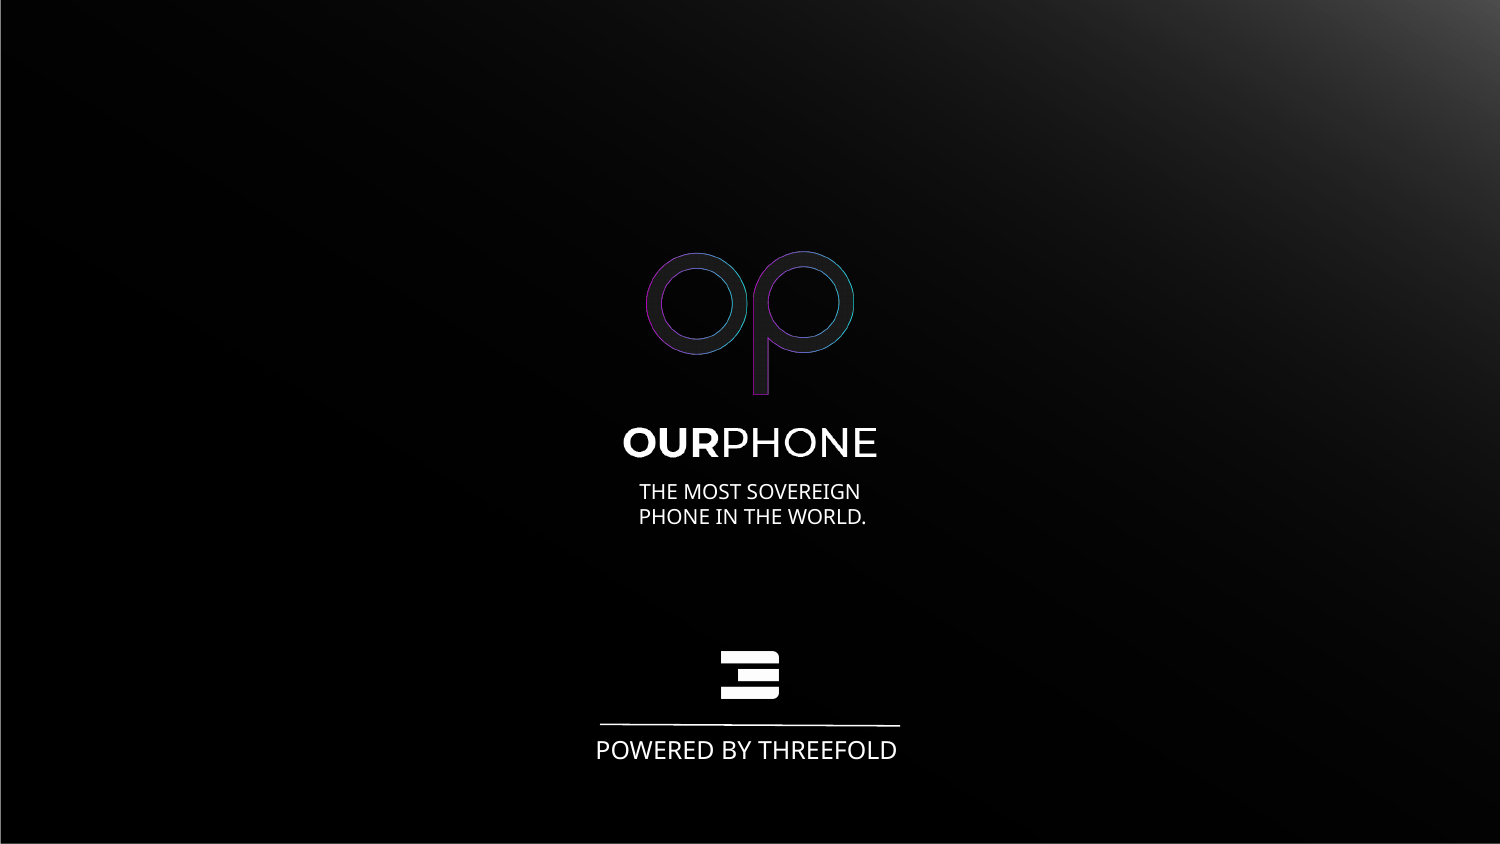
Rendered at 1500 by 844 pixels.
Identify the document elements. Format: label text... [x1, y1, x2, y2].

text_box POWERED BY THREEFOLD [500, 720, 1000, 781]
picture [0, 0, 1500, 844]
text_box THE MOST SOVEREIGN PHONE IN THE WORLD. [538, 463, 962, 580]
